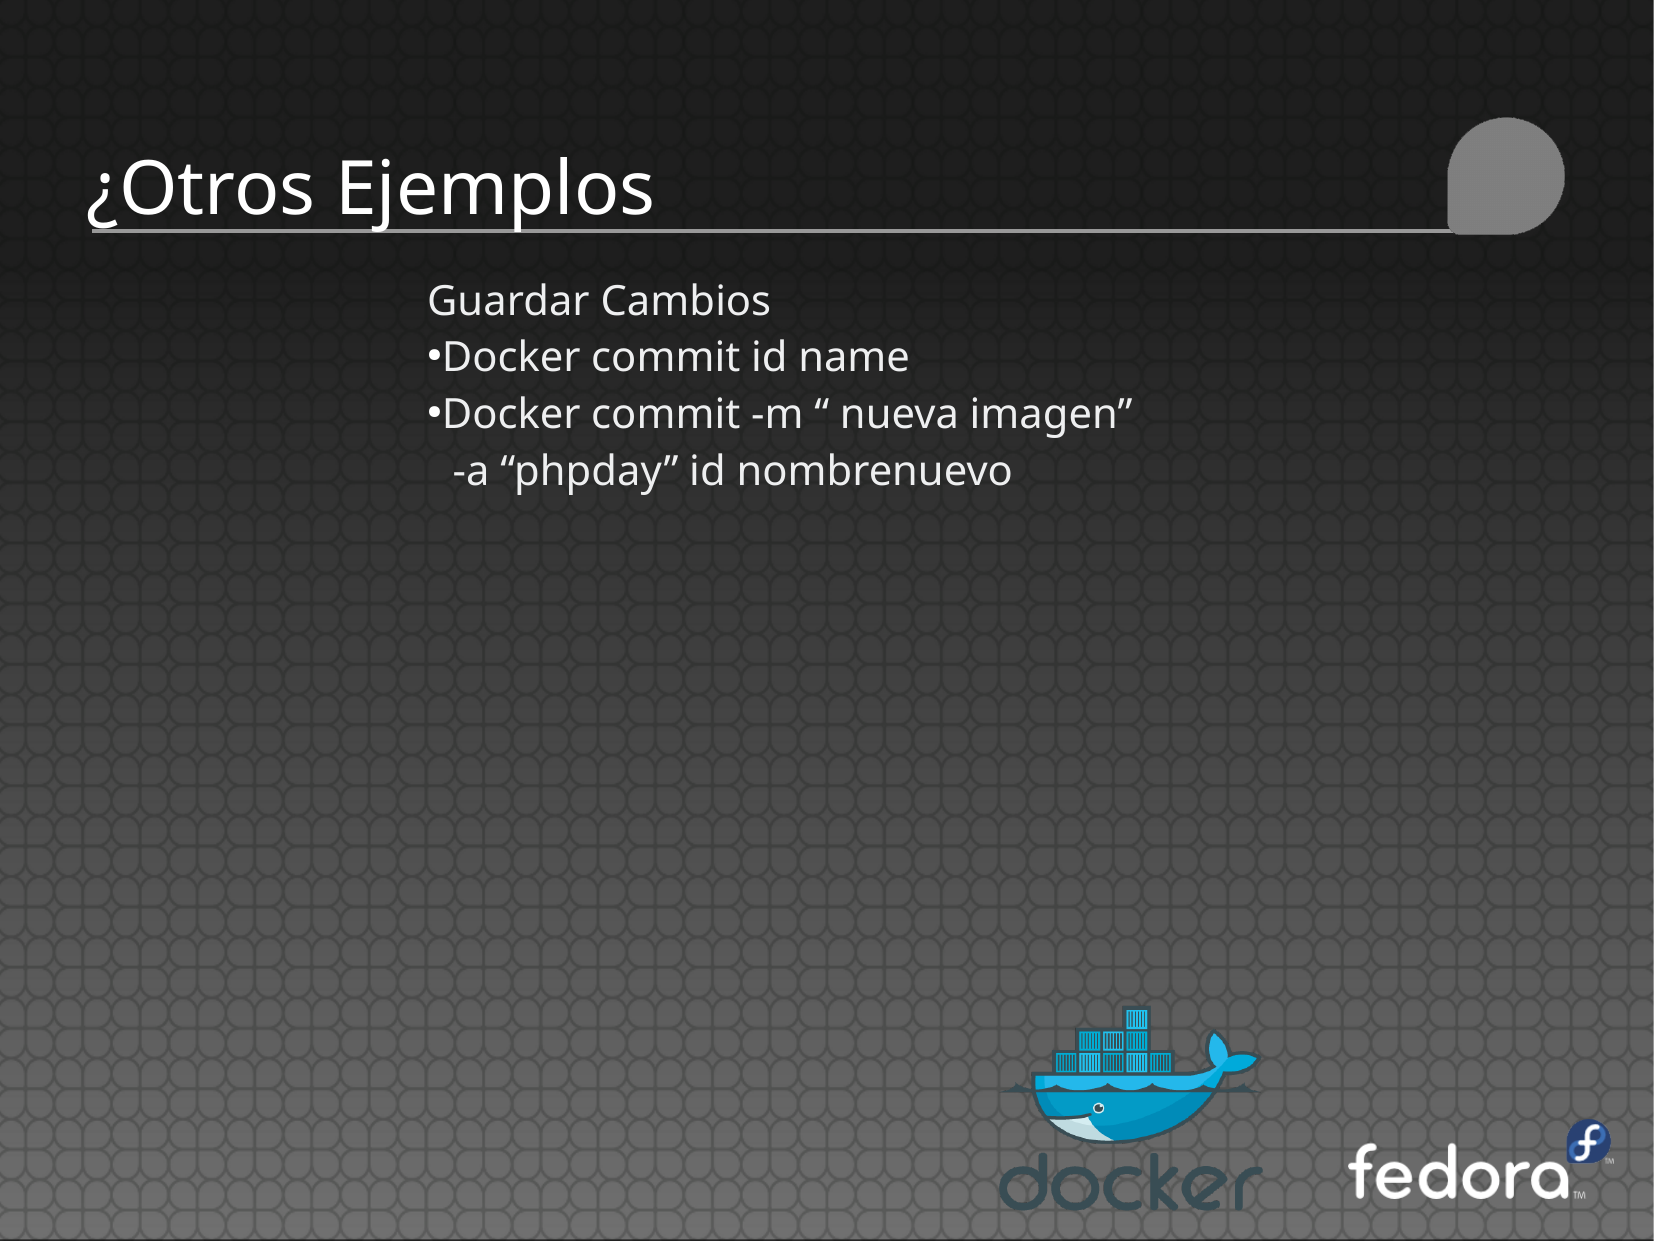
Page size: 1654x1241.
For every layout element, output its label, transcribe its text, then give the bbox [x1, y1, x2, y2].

text_box Guardar Cambios Docker commit id name Docker commit -m “ nueva imagen” -a “phpday” id nombrenuevo [412, 262, 1210, 1241]
title ¿Otros Ejemplos [86, 117, 1576, 254]
picture [0, 0, 1654, 1241]
